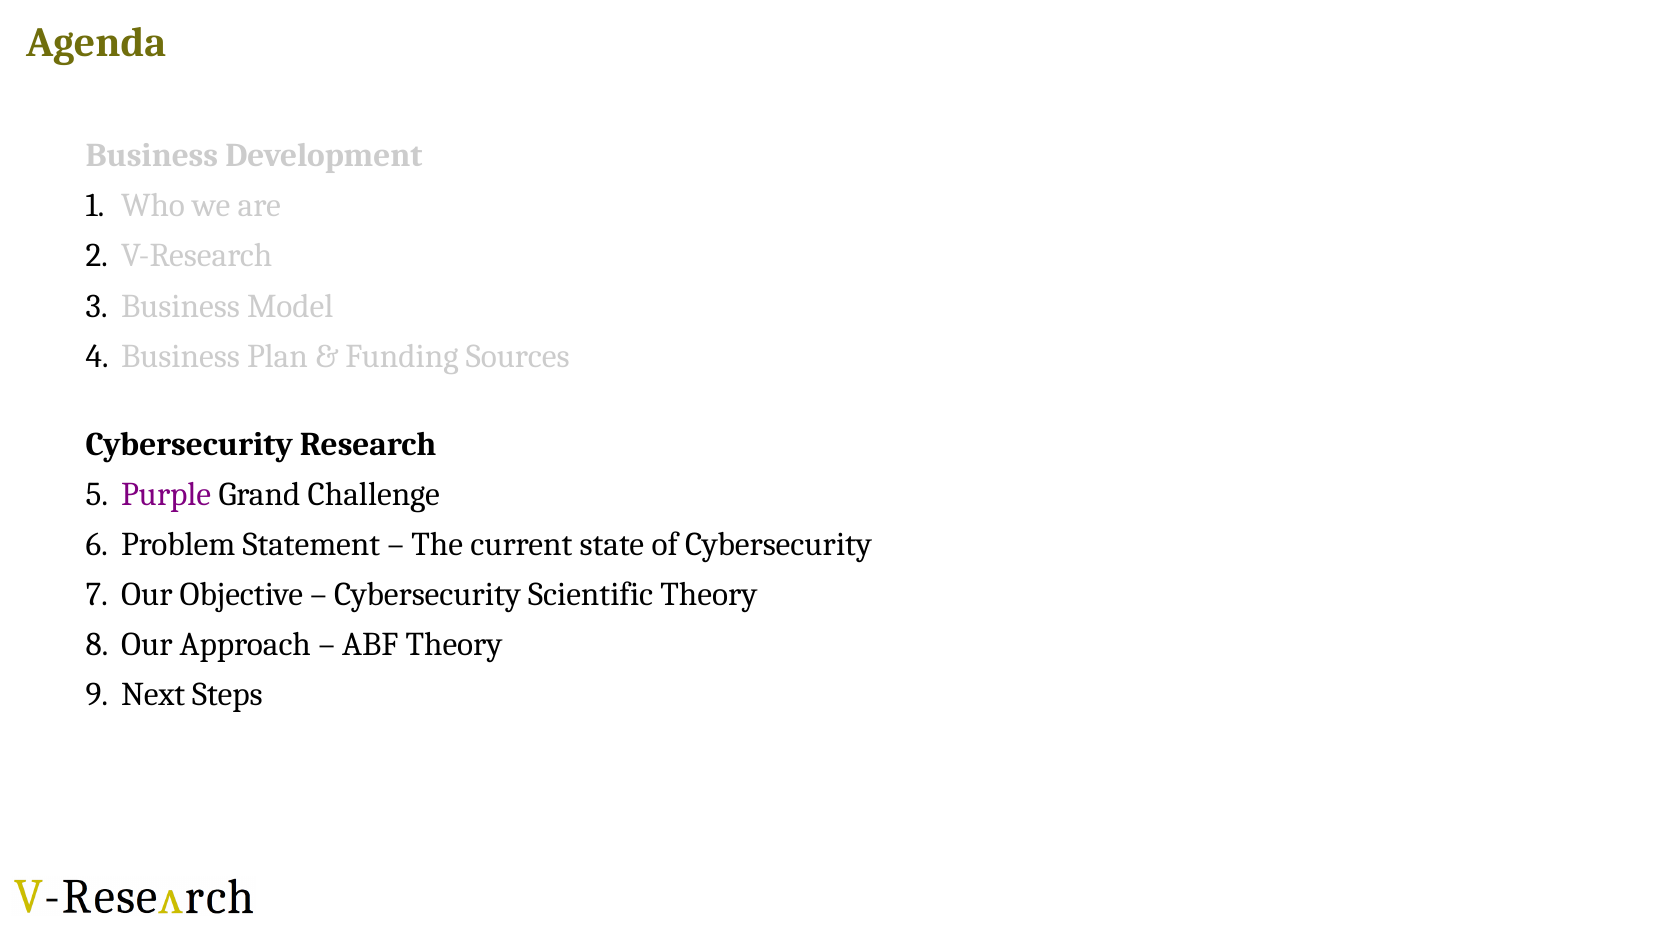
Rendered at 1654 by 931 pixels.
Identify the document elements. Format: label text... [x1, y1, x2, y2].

text_box Agenda [11, 11, 231, 87]
text_box Business Development Who we are V-Research Business Model Business Plan & Funding Sources Cybersecurity Research Purple Grand Challenge Problem Statement – The current state of Cybersecurity Our Objective – Cybersecurity Scientific Theory Our Approach – ABF Theory Next Steps [70, 129, 1252, 781]
picture [11, 876, 256, 916]
